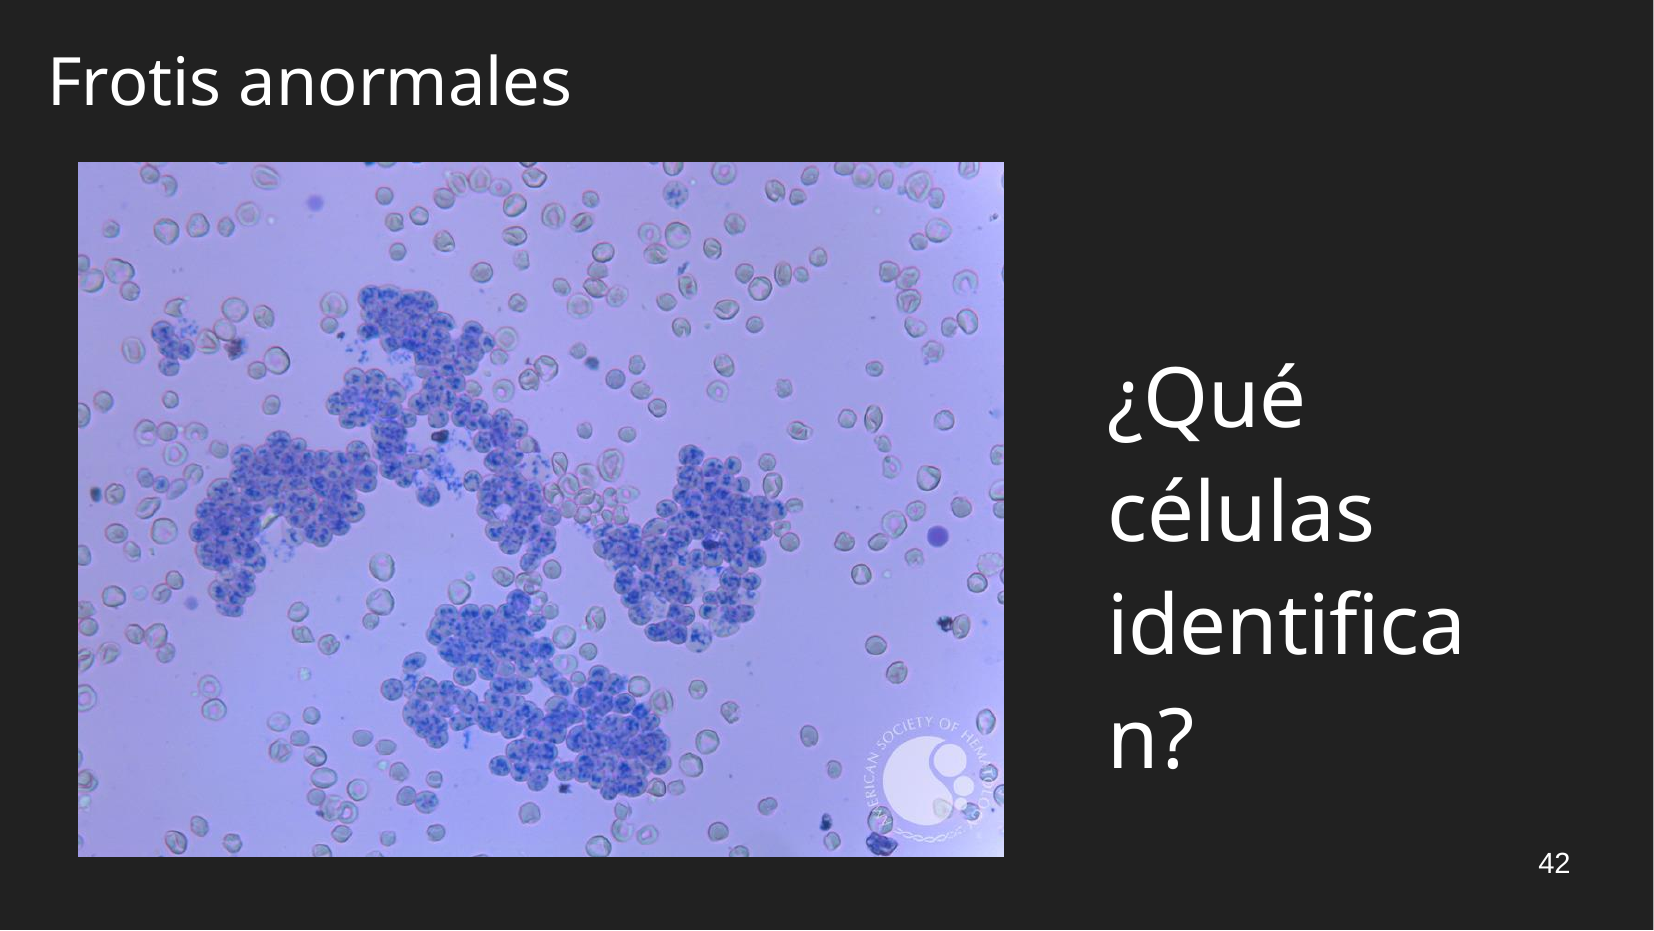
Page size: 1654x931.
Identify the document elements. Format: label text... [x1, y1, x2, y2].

text_box ¿Qué células identifican? [1092, 331, 1506, 680]
picture [78, 162, 1004, 857]
title Frotis anormales [47, 1, 1536, 157]
